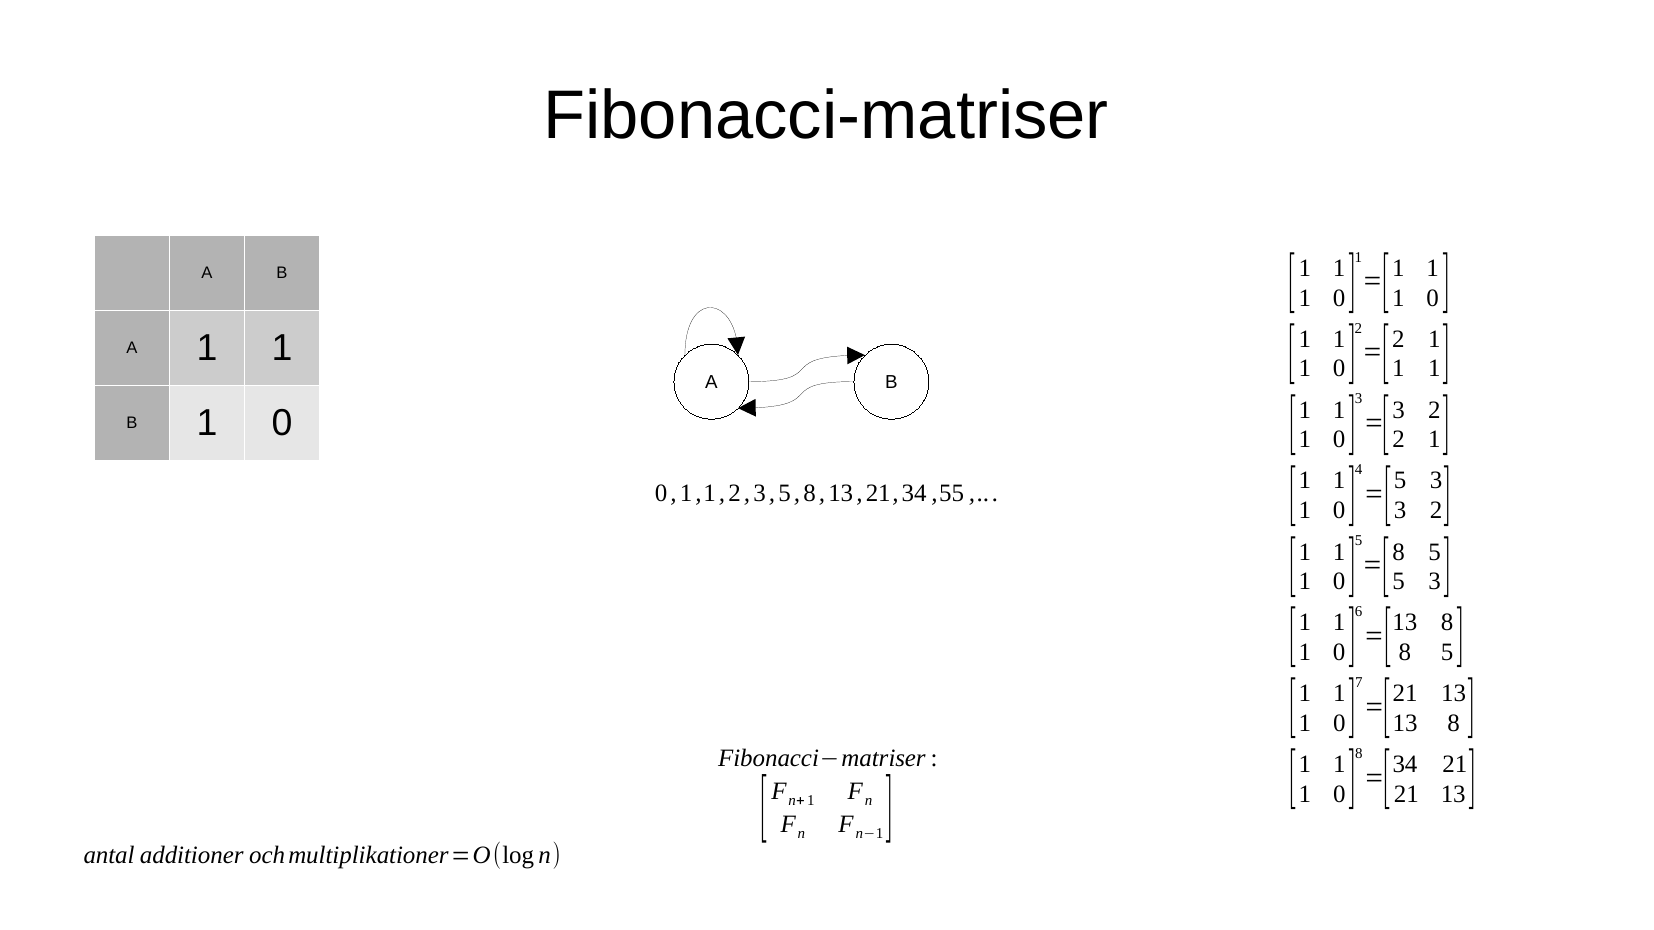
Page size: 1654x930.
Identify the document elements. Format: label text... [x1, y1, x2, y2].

chart [1282, 319, 1455, 386]
chart [1282, 460, 1457, 528]
chart [648, 479, 1005, 508]
chart [1282, 390, 1456, 457]
chart [1282, 602, 1470, 670]
table_header [95, 236, 169, 310]
table_cell 1 [170, 386, 244, 460]
chart [710, 744, 943, 845]
title Fibonacci-matriser [82, 36, 1571, 193]
table_header A [170, 236, 244, 310]
text_box B [853, 344, 929, 420]
table_cell 0 [245, 386, 319, 460]
chart [1283, 744, 1482, 812]
chart [1282, 248, 1456, 315]
table_cell B [95, 386, 169, 460]
table_cell 1 [170, 311, 244, 385]
chart [1283, 673, 1482, 741]
chart [77, 840, 567, 871]
table_cell 1 [245, 311, 319, 385]
table_cell A [95, 311, 169, 385]
chart [1282, 531, 1457, 599]
table_header B [245, 236, 319, 310]
text_box A [673, 344, 749, 420]
